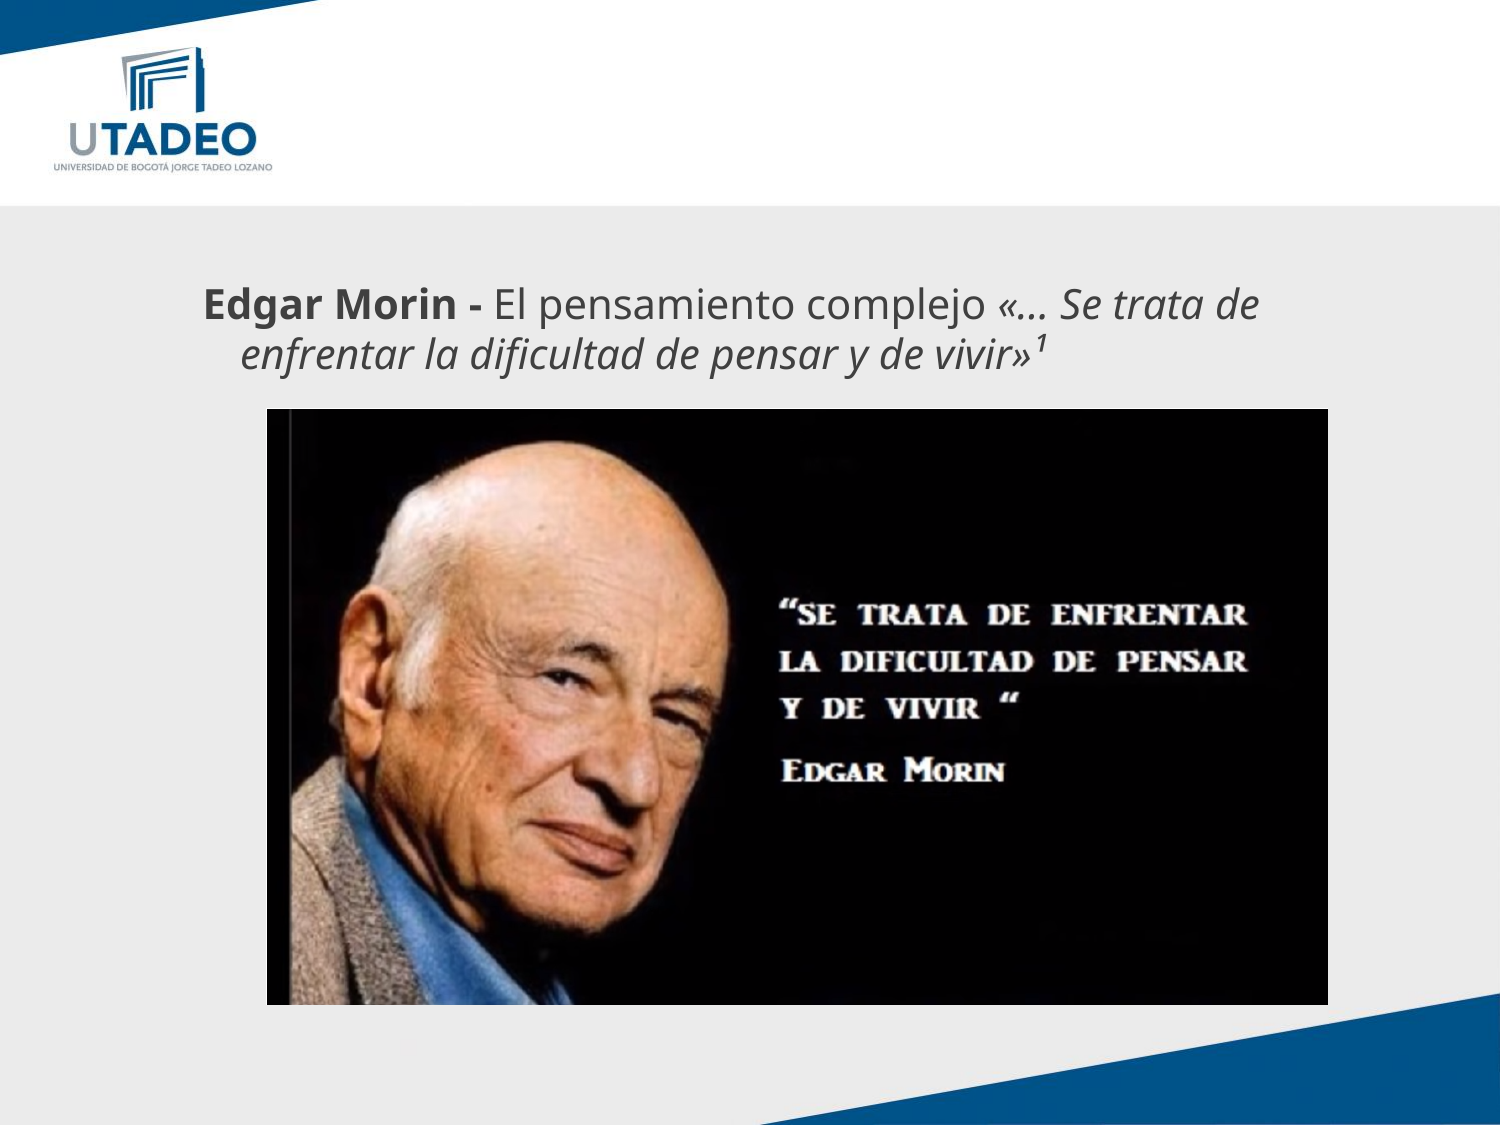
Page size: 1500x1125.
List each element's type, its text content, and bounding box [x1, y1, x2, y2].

list Edgar Morin - El pensamiento complejo «… Se trata de enfrentar la dificultad de pensar y de vivir»¹ [75, 262, 1426, 1005]
picture [266, 408, 1328, 1005]
